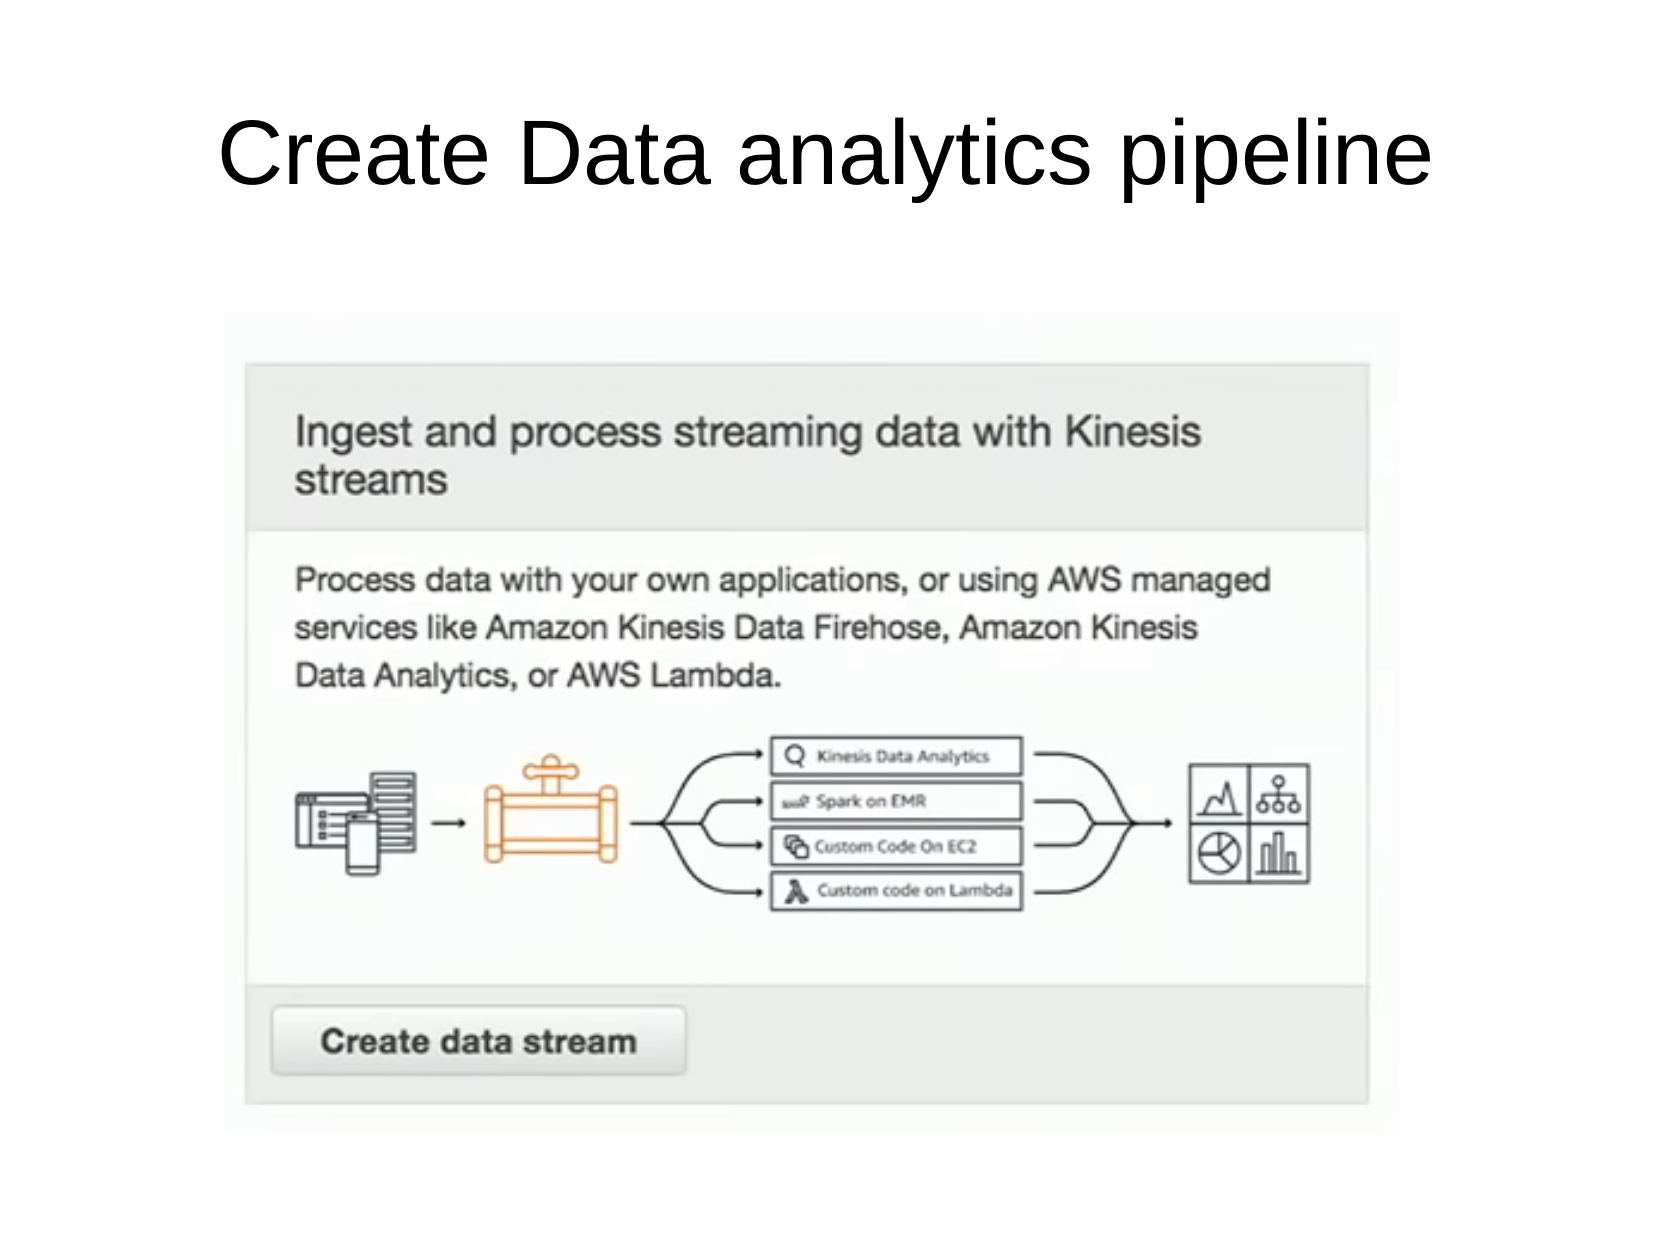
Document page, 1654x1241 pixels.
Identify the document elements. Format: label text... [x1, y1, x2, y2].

picture [224, 312, 1400, 1134]
title Create Data analytics pipeline [82, 49, 1571, 257]
